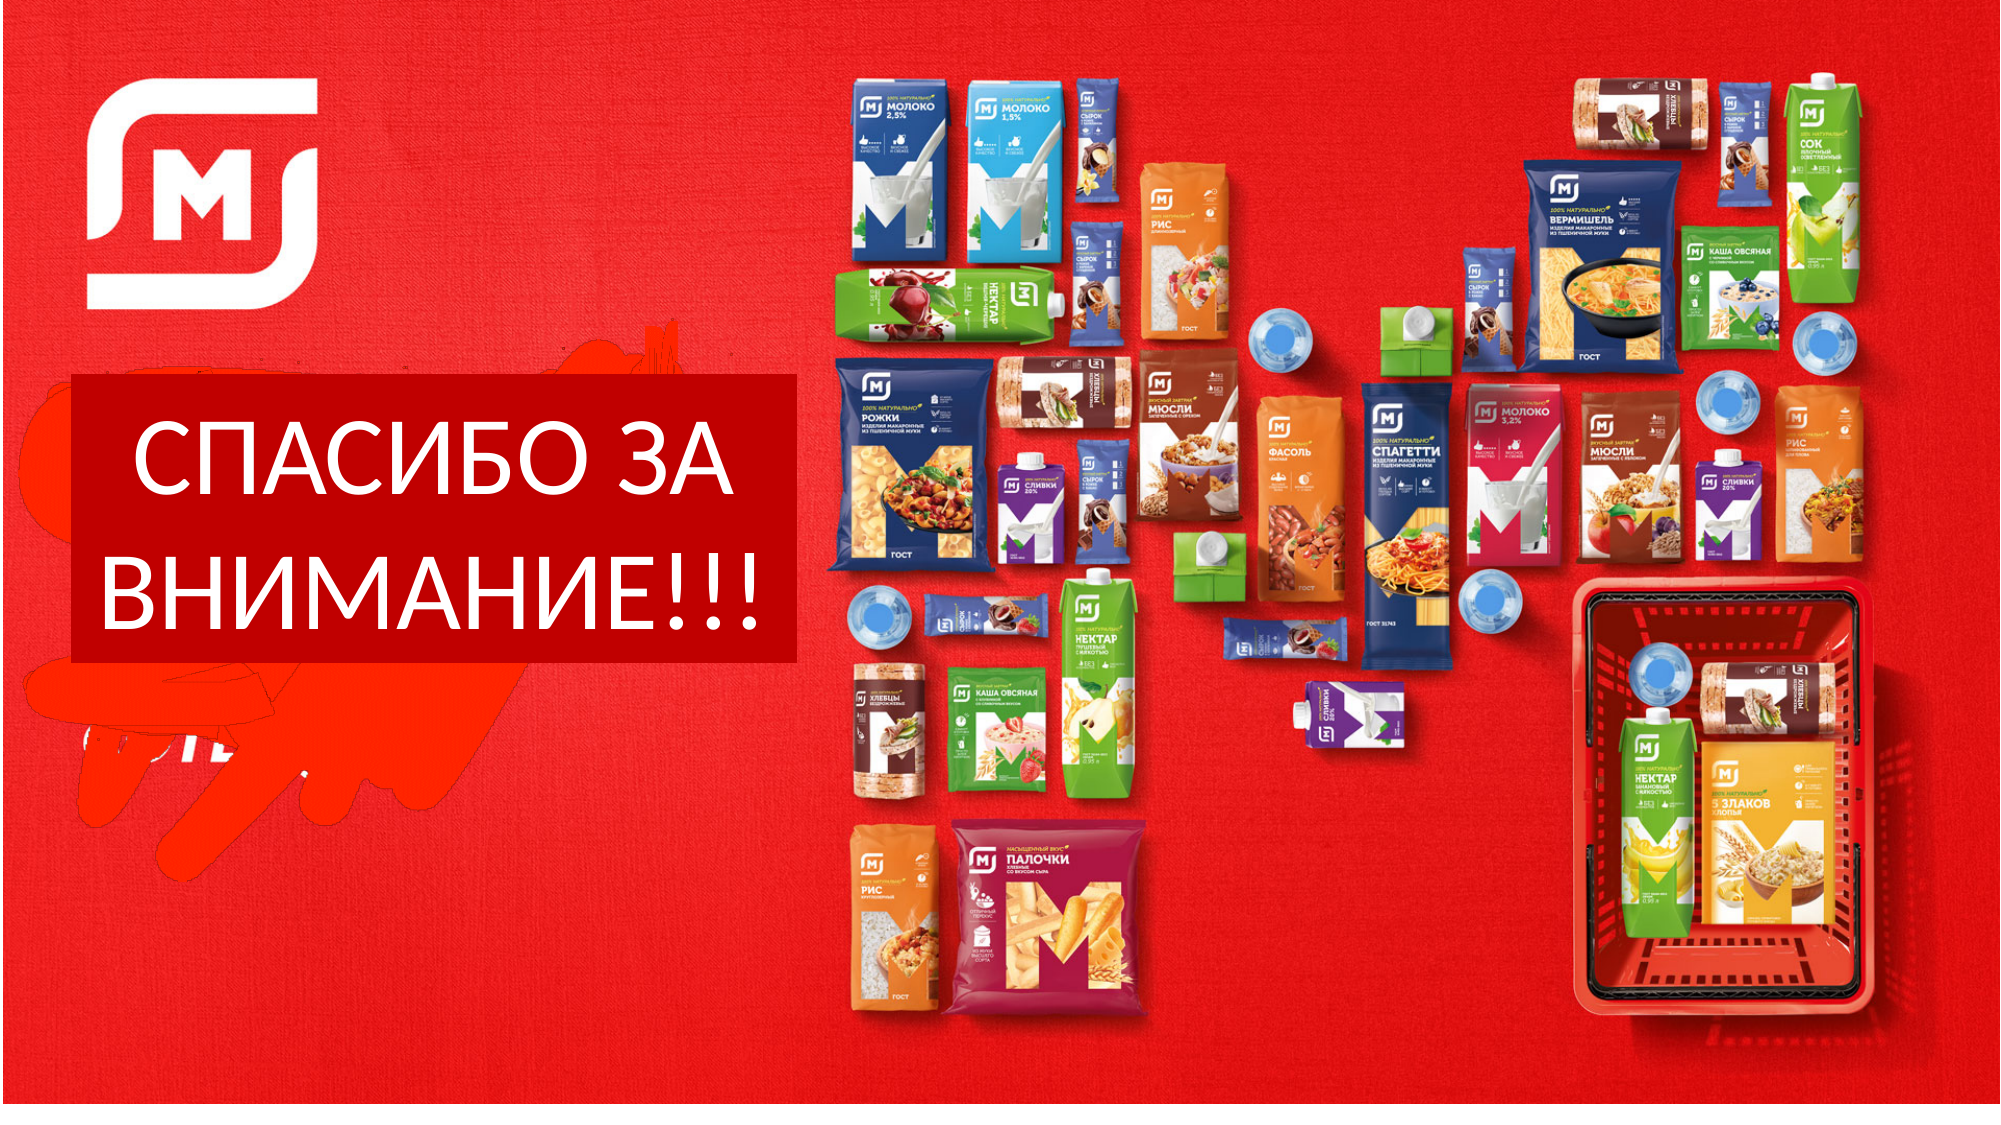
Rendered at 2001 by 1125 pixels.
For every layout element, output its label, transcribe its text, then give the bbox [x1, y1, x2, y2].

text_box СМ [797, 441, 915, 502]
picture [0, 0, 2000, 1104]
text_box СПАСИБО ЗА ВНИМАНИЕ!!! [71, 374, 796, 663]
